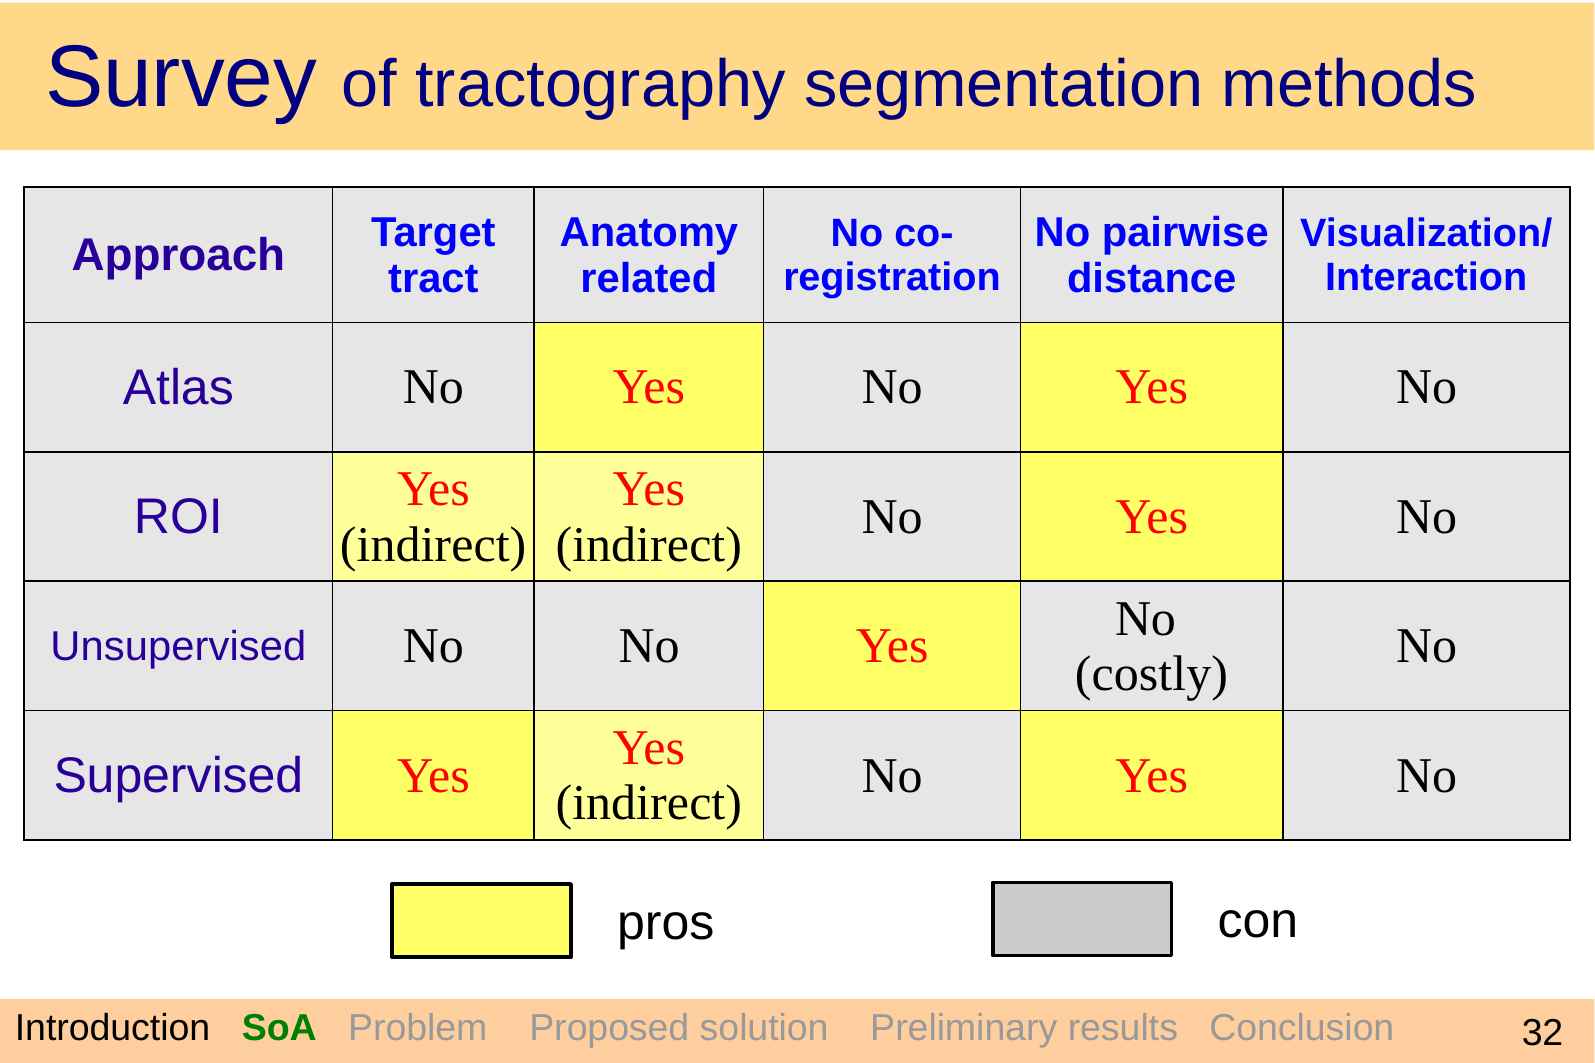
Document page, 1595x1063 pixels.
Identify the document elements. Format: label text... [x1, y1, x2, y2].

text_box Introduction SoA Problem Proposed solution Preliminary results Conclusion [0, 999, 1595, 1063]
table_cell Yes (indirect) [535, 453, 763, 580]
table_cell No [764, 453, 1020, 580]
list [992, 882, 1172, 956]
table_header Visualization/ Interaction [1284, 188, 1569, 322]
list [392, 883, 572, 958]
table_cell ROI [25, 453, 332, 580]
table_cell No [333, 323, 533, 451]
table_cell Yes [333, 711, 533, 839]
table_cell Yes [1021, 711, 1282, 839]
table_cell Yes [1021, 323, 1282, 451]
table_header Target tract [333, 188, 533, 322]
table_cell Yes [1021, 453, 1282, 580]
table_header Approach [25, 188, 332, 322]
table_cell No [1284, 711, 1569, 839]
table_cell Unsupervised [25, 582, 332, 710]
table_cell No [1284, 453, 1569, 580]
table_cell Yes [764, 582, 1020, 710]
table_cell Yes (indirect) [535, 711, 763, 839]
list pros [617, 894, 805, 958]
table_cell No [1284, 323, 1569, 451]
list con [1217, 892, 1406, 956]
table_cell No (costly) [1021, 582, 1282, 710]
title Survey of tractography segmentation methods [0, 2, 1595, 151]
table_header No pairwise distance [1021, 188, 1282, 322]
table_header Anatomy related [535, 188, 763, 322]
table_header No co-registration [764, 188, 1020, 322]
table_cell No [764, 711, 1020, 839]
table_cell No [1284, 582, 1569, 710]
text_box <number> [1377, 1003, 1579, 1063]
table_cell Yes (indirect) [333, 453, 533, 580]
table_cell No [535, 582, 763, 710]
table_cell Yes [535, 323, 763, 451]
table_cell Atlas [25, 323, 332, 451]
table_cell No [764, 323, 1020, 451]
table_cell Supervised [25, 711, 332, 839]
table_cell No [333, 582, 533, 710]
